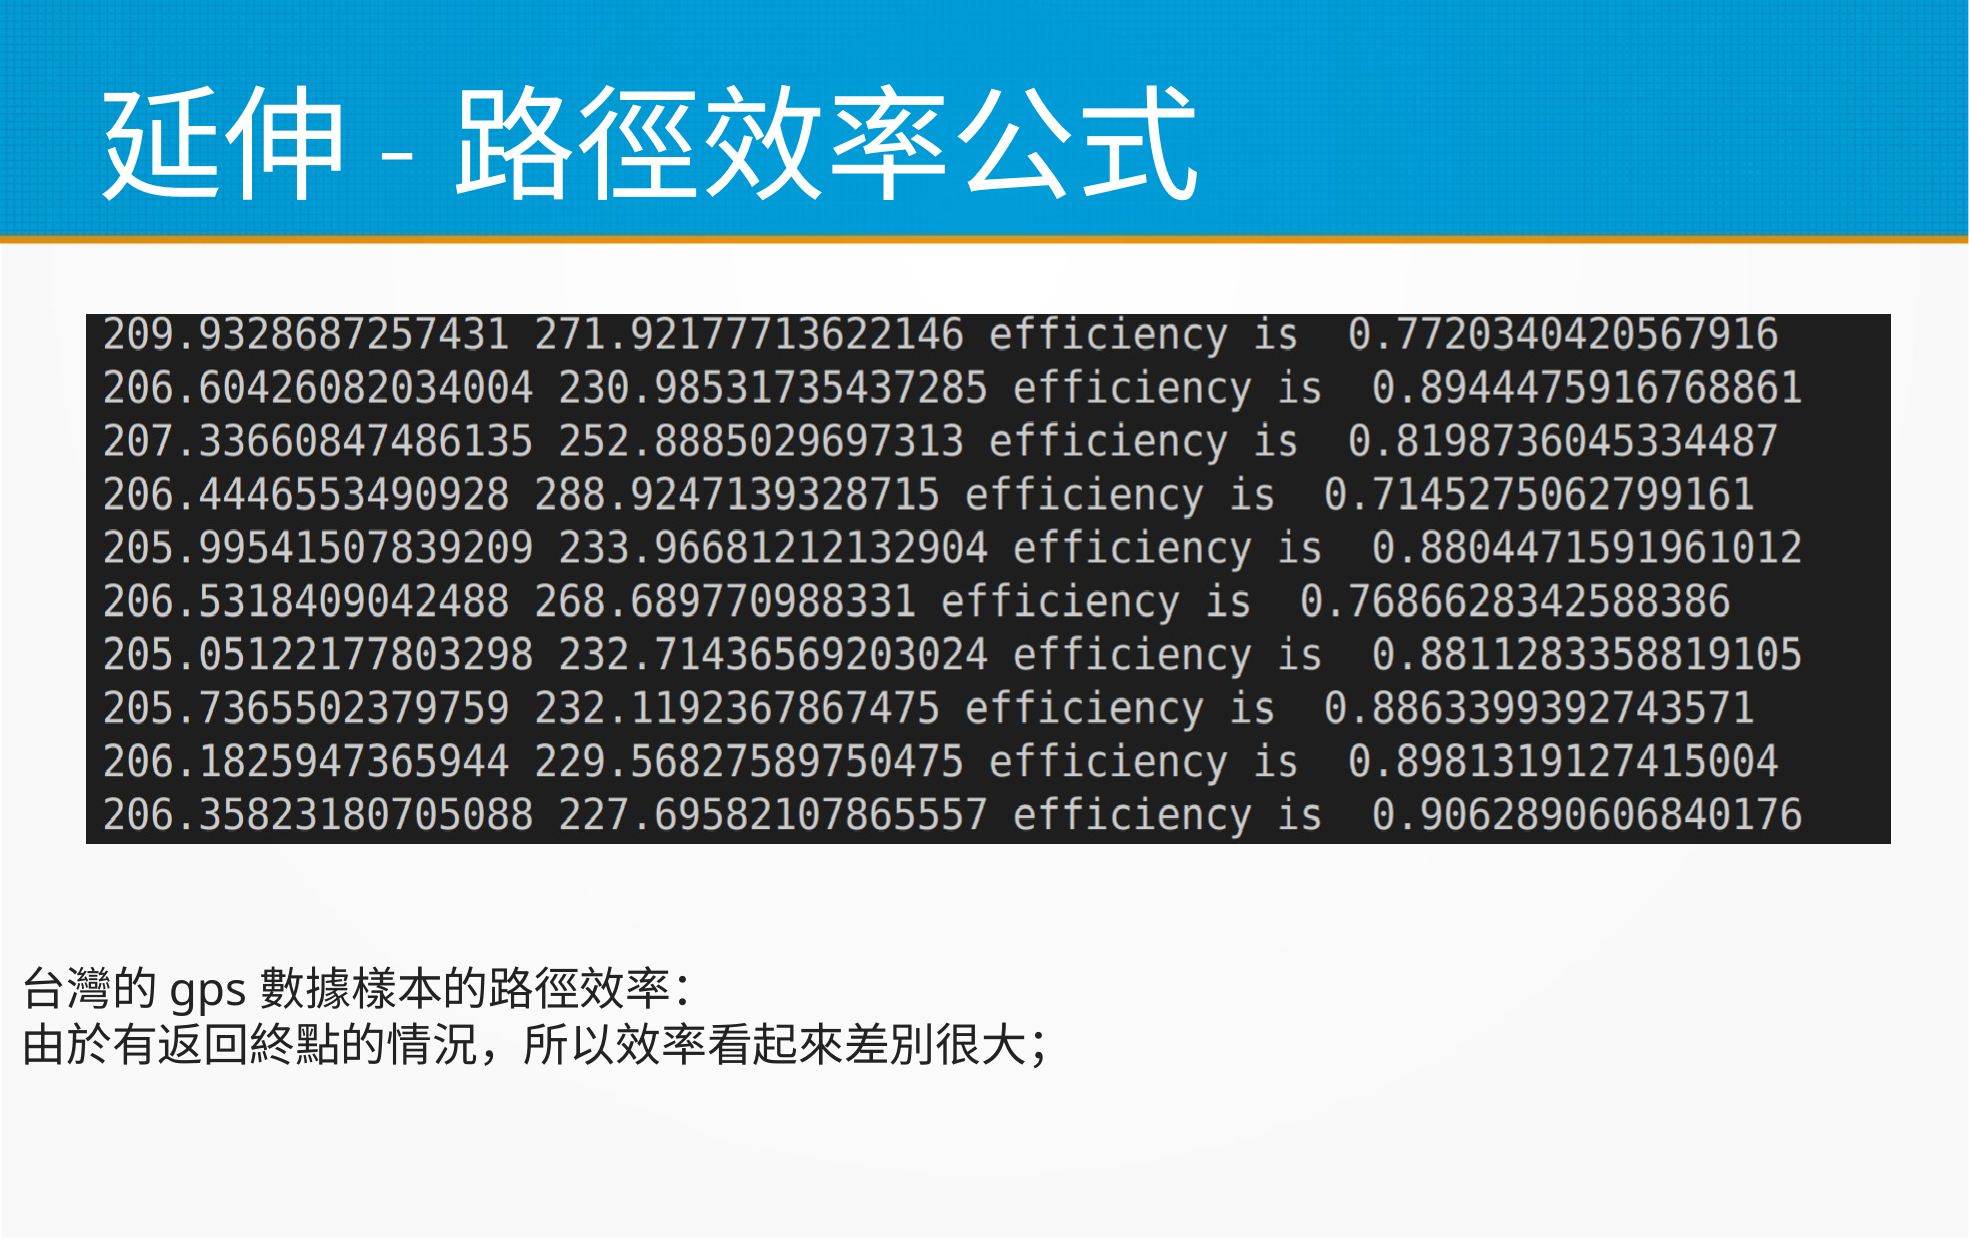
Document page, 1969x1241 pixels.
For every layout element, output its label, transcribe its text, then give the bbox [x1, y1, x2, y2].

title 延伸-路徑效率公式 [98, 19, 1870, 227]
picture [0, 233, 1969, 1241]
text_box 台灣的gps數據樣本的路徑效率： 由於有返回終點的情況，所以效率看起來差別很大； [15, 945, 1906, 1147]
